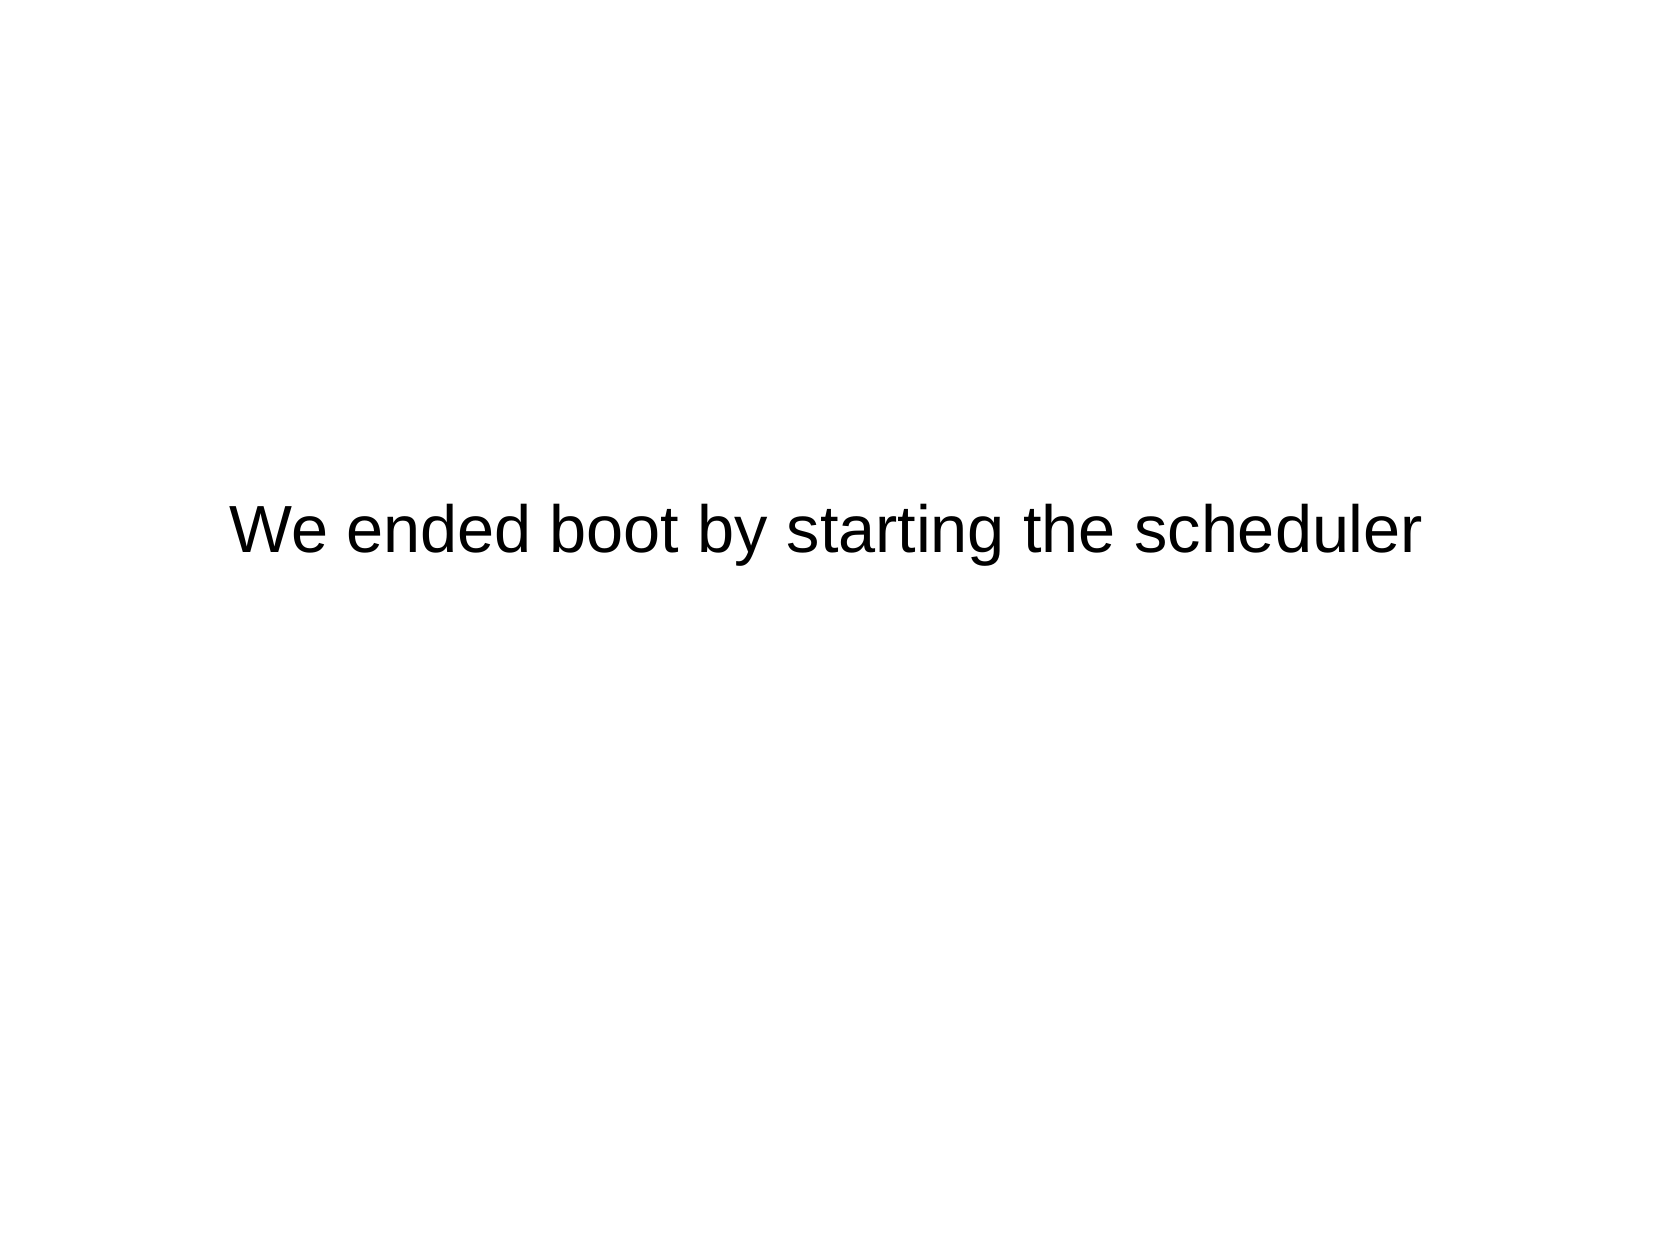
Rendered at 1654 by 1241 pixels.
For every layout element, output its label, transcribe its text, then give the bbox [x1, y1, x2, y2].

subtitle We ended boot by starting the scheduler [82, 49, 1571, 1010]
